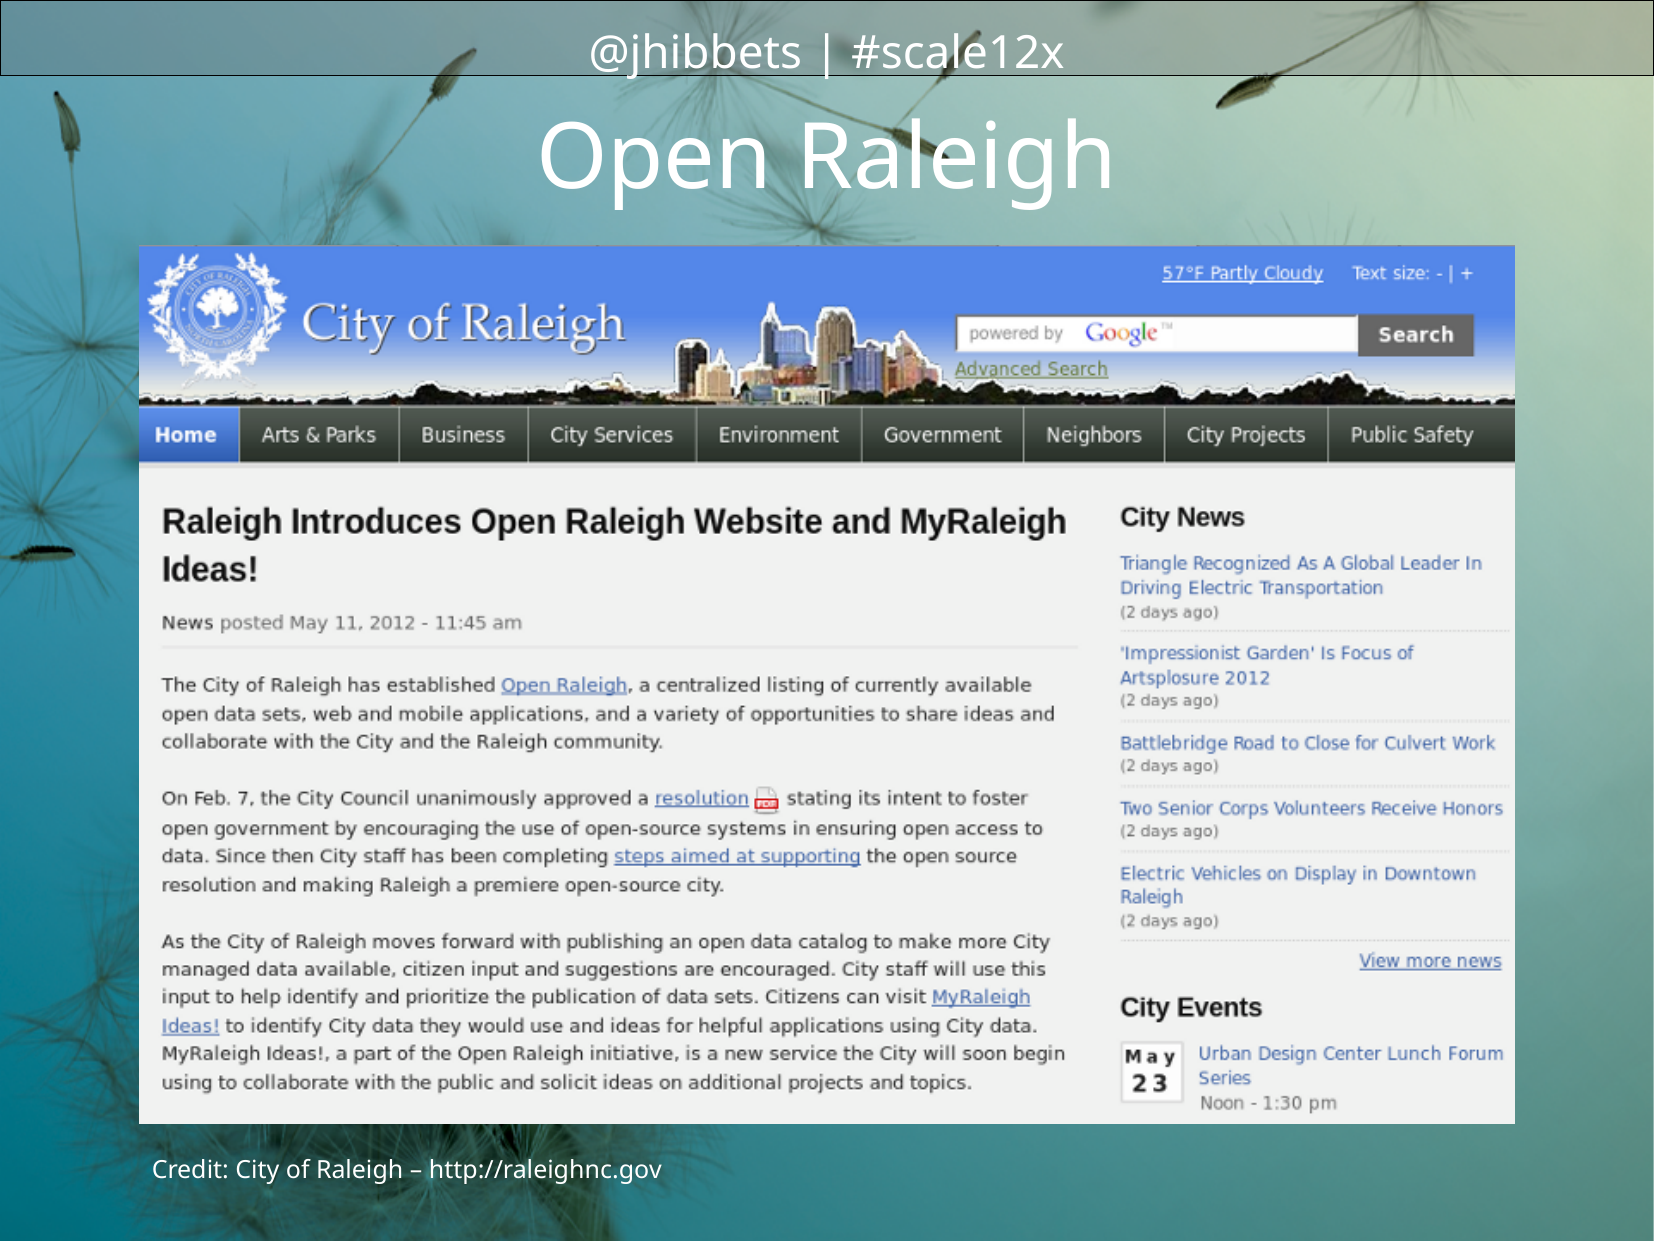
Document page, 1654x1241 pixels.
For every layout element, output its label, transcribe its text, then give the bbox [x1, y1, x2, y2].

picture [0, 76, 1654, 1241]
text_box Credit: City of Raleigh – http://raleighnc.gov [137, 1144, 690, 1188]
title Open Raleigh [82, 49, 1571, 257]
